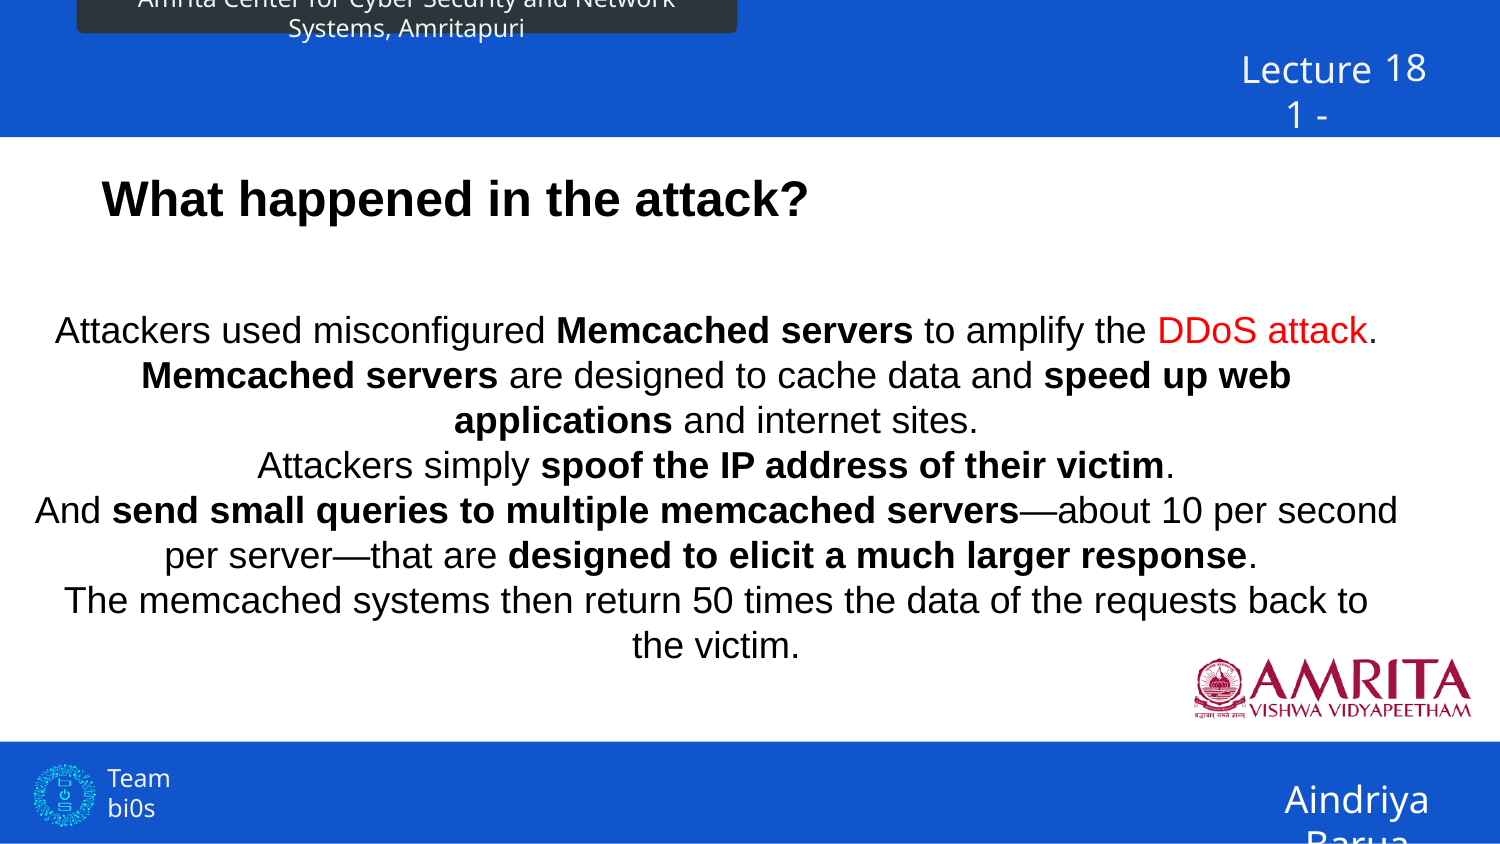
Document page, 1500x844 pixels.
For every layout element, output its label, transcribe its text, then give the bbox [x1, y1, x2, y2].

text_box What happened in the attack? [86, 151, 1020, 219]
slide_number <number> [1322, 42, 1489, 98]
title Attackers used misconfigured Memcached servers to amplify the DDoS attack. Memcached servers are designed to cache data and speed up web applications and internet sites. Attackers simply spoof the IP address of their victim. And send small queries to multiple memcached servers—about 10 per second per server—that are designed to elicit a much larger response. The memcached systems then return 50 times the data of the requests back to the victim. [17, 169, 1416, 726]
picture [30, 763, 99, 828]
picture [1416, 654, 1473, 724]
